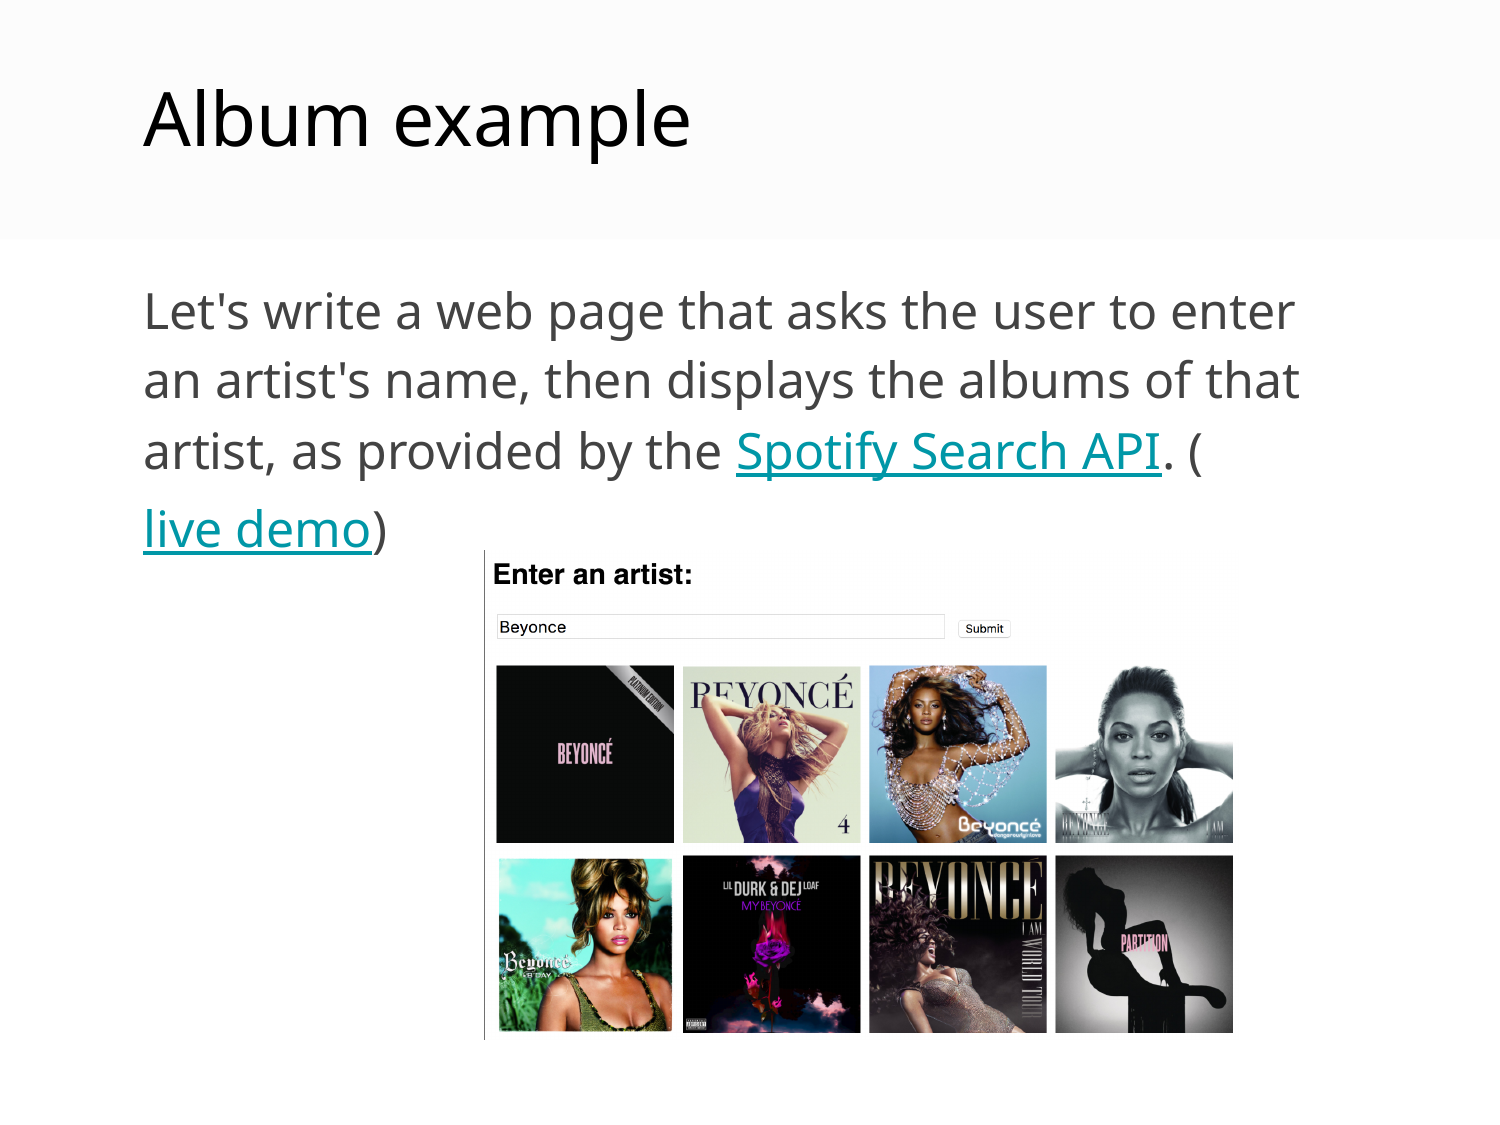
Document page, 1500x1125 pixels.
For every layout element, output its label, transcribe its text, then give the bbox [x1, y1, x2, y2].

picture [484, 550, 1239, 1040]
title Album example [128, 56, 1372, 183]
list Let's write a web page that asks the user to enter an artist's name, then displays the albums of that artist, as provided by the Spotify Search API. (live demo) [128, 255, 1372, 488]
